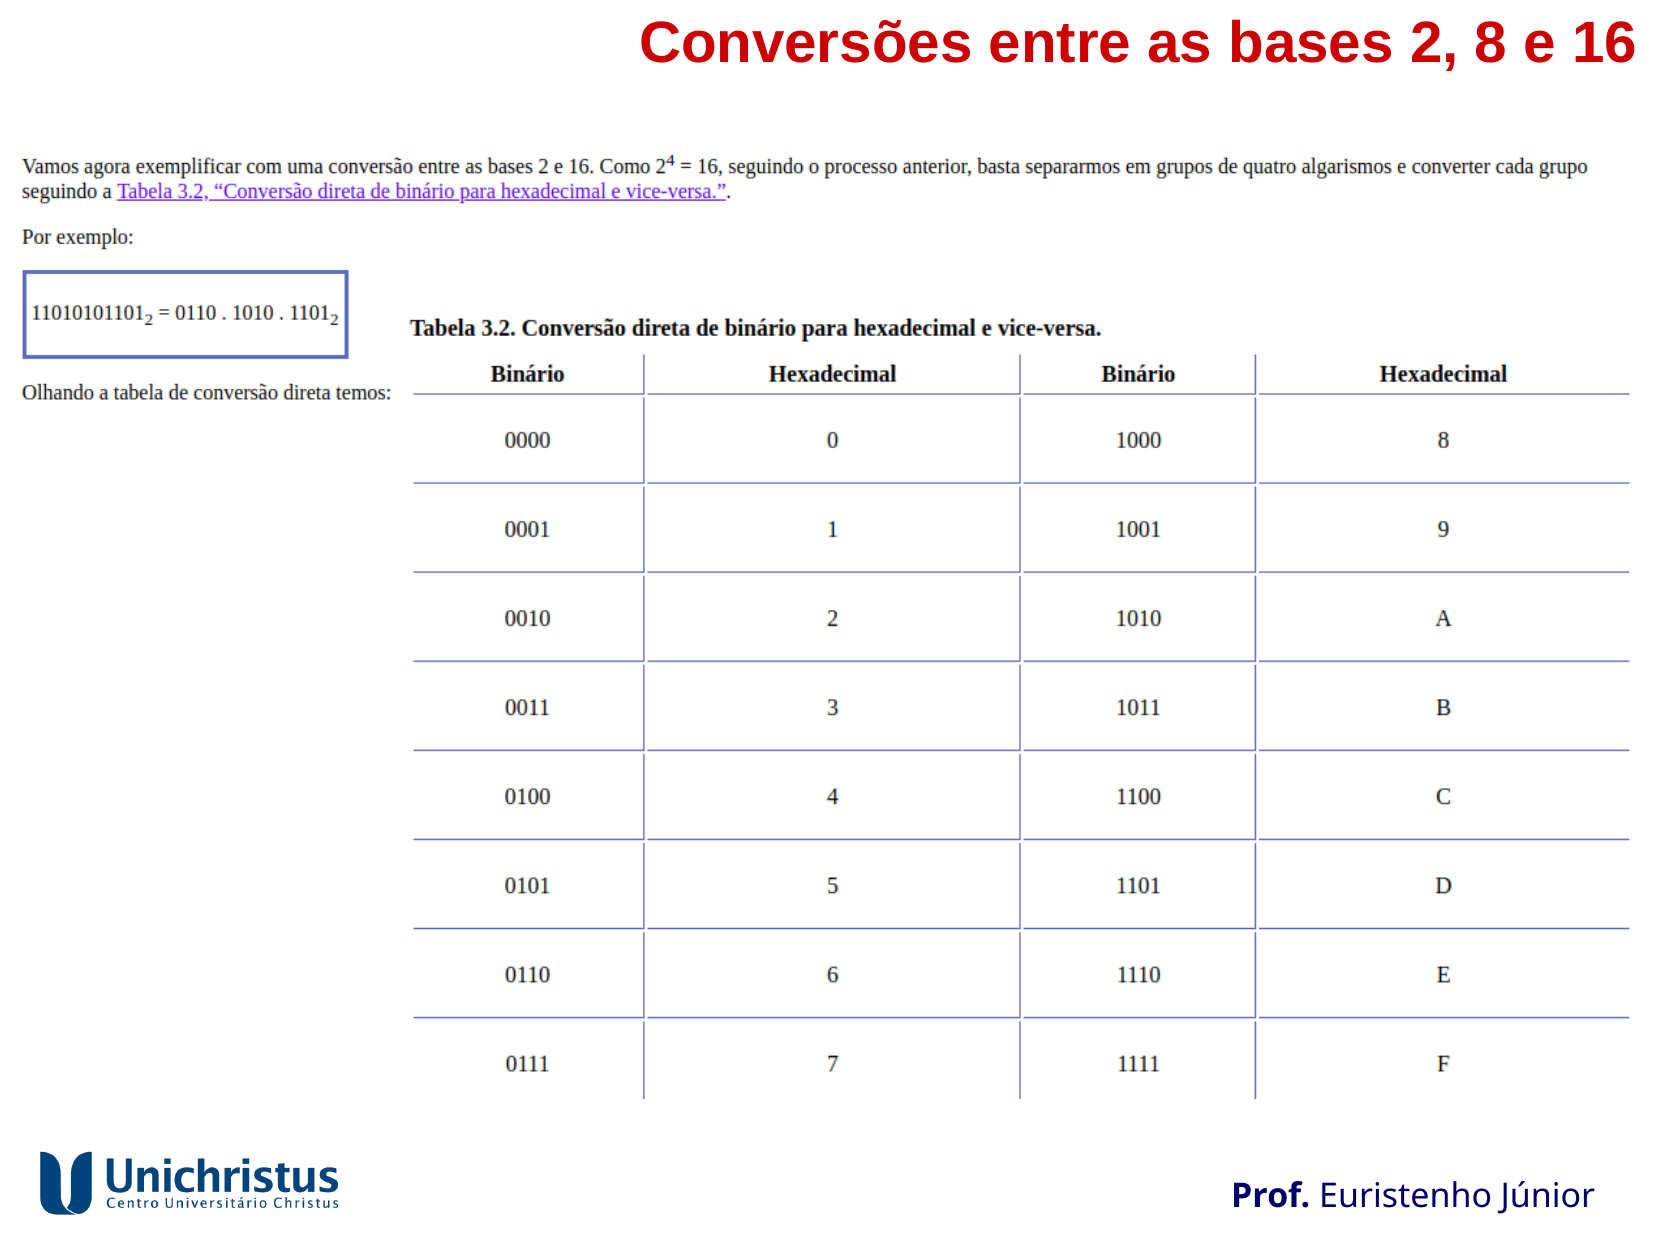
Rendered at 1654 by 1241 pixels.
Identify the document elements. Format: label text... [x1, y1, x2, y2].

text_box Prof. Euristenho Júnior [1216, 1163, 1654, 1224]
picture [11, 146, 1654, 1099]
text_box Conversões entre as bases 2, 8 e 16 [624, 2, 1654, 83]
picture [35, 1148, 343, 1217]
